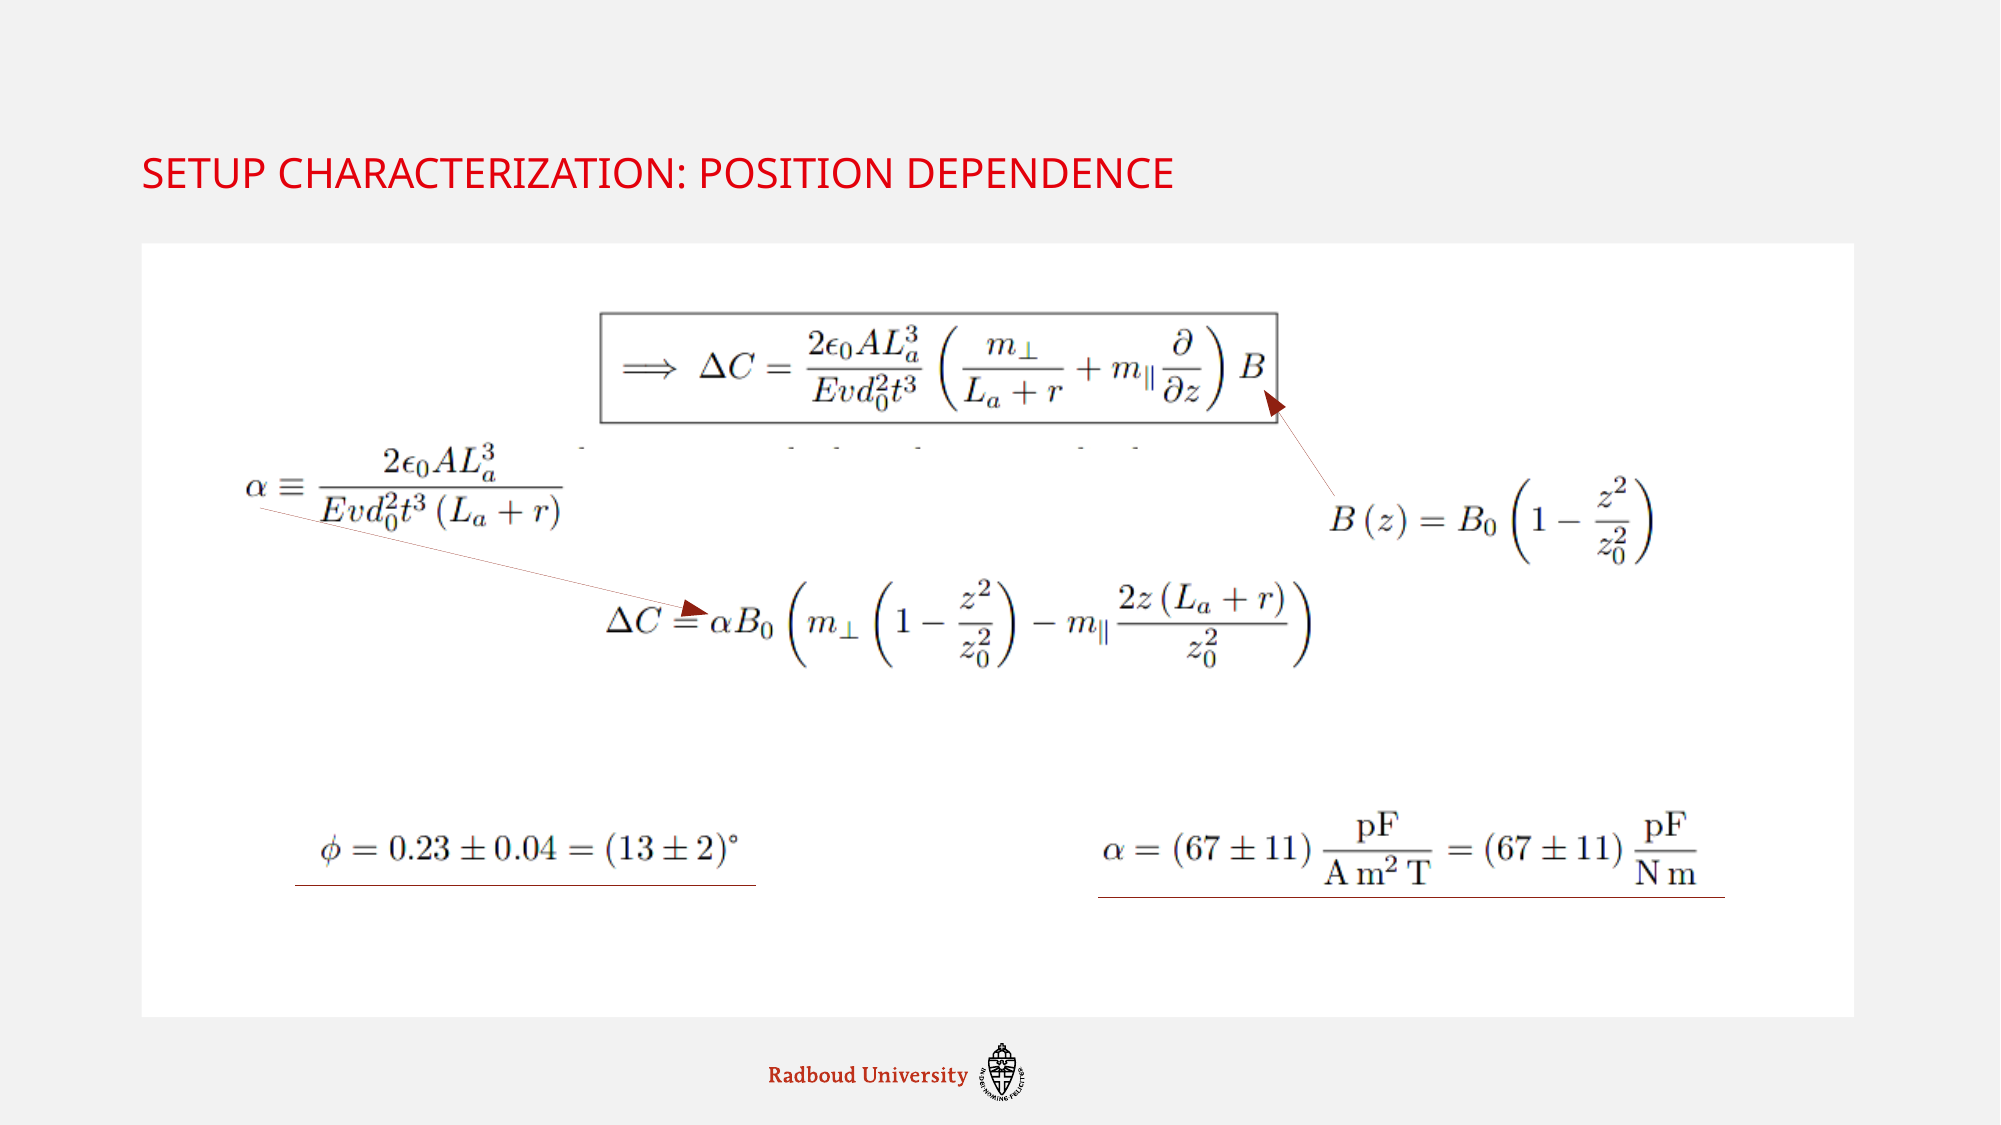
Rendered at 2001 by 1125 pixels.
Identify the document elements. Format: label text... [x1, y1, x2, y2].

picture [317, 820, 745, 875]
picture [1322, 460, 1662, 572]
title Setup Characterization: position dependence [141, 146, 1855, 195]
picture [1098, 803, 1702, 897]
picture [602, 566, 1314, 688]
picture [1098, 898, 1702, 902]
picture [236, 301, 1335, 547]
